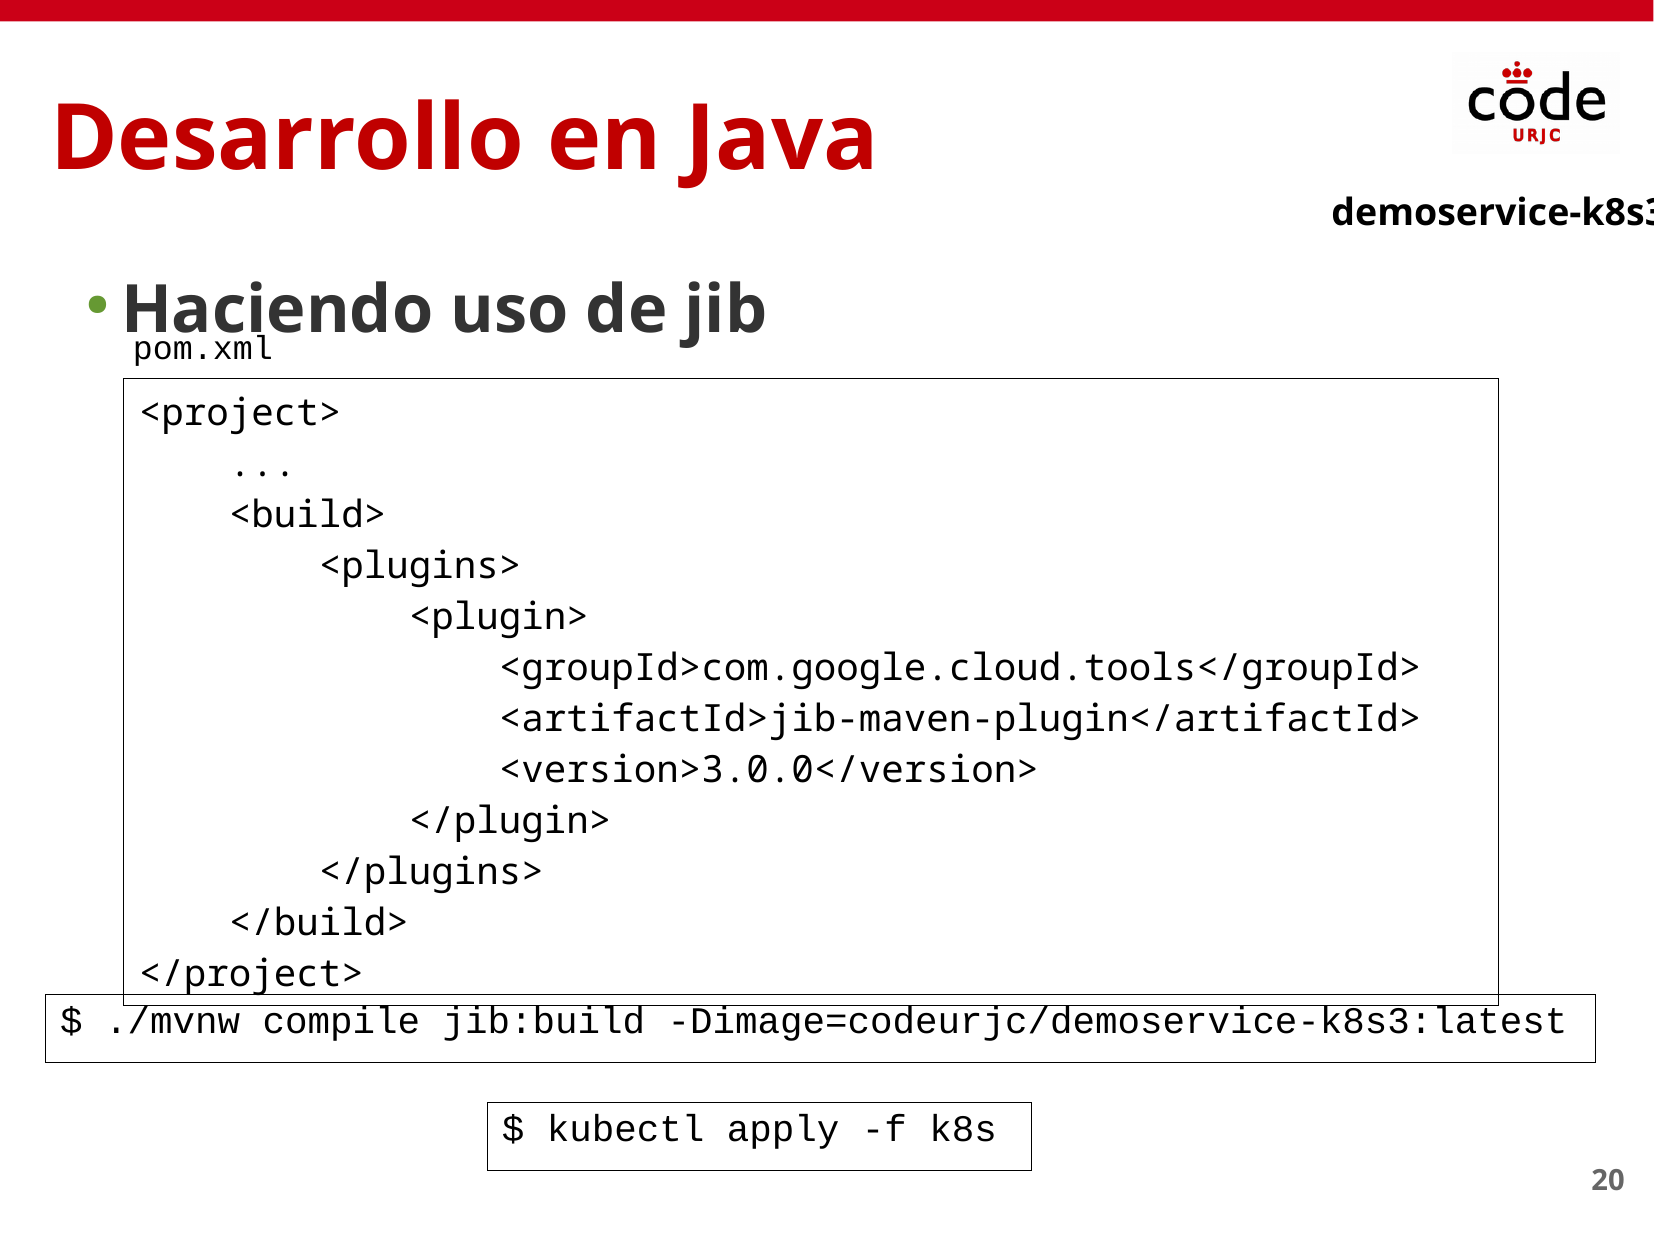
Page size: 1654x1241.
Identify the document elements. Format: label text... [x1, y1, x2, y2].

text_box $ kubectl apply -f k8s [487, 1133, 1032, 1171]
picture [1452, 52, 1620, 154]
text_box <project> ... <build> <plugins> <plugin> <groupId>com.google.cloud.tools</groupId> <artifactId>jib-maven-plugin</artifactId> <version>3.0.0</version> </plugin> </plugins> </build> </project> [123, 378, 1499, 952]
list Haciendo uso de jib [85, 1063, 1574, 1133]
title Desarrollo en Java [34, 59, 1462, 206]
list Haciendo uso de jib [85, 247, 1574, 994]
list Haciendo uso de jib [124, 952, 1498, 994]
text_box $ ./mvnw compile jib:build -Dimage=codeurjc/demoservice-k8s3:latest [45, 994, 1596, 1063]
text_box demoservice-k8s3 [1316, 178, 1654, 242]
